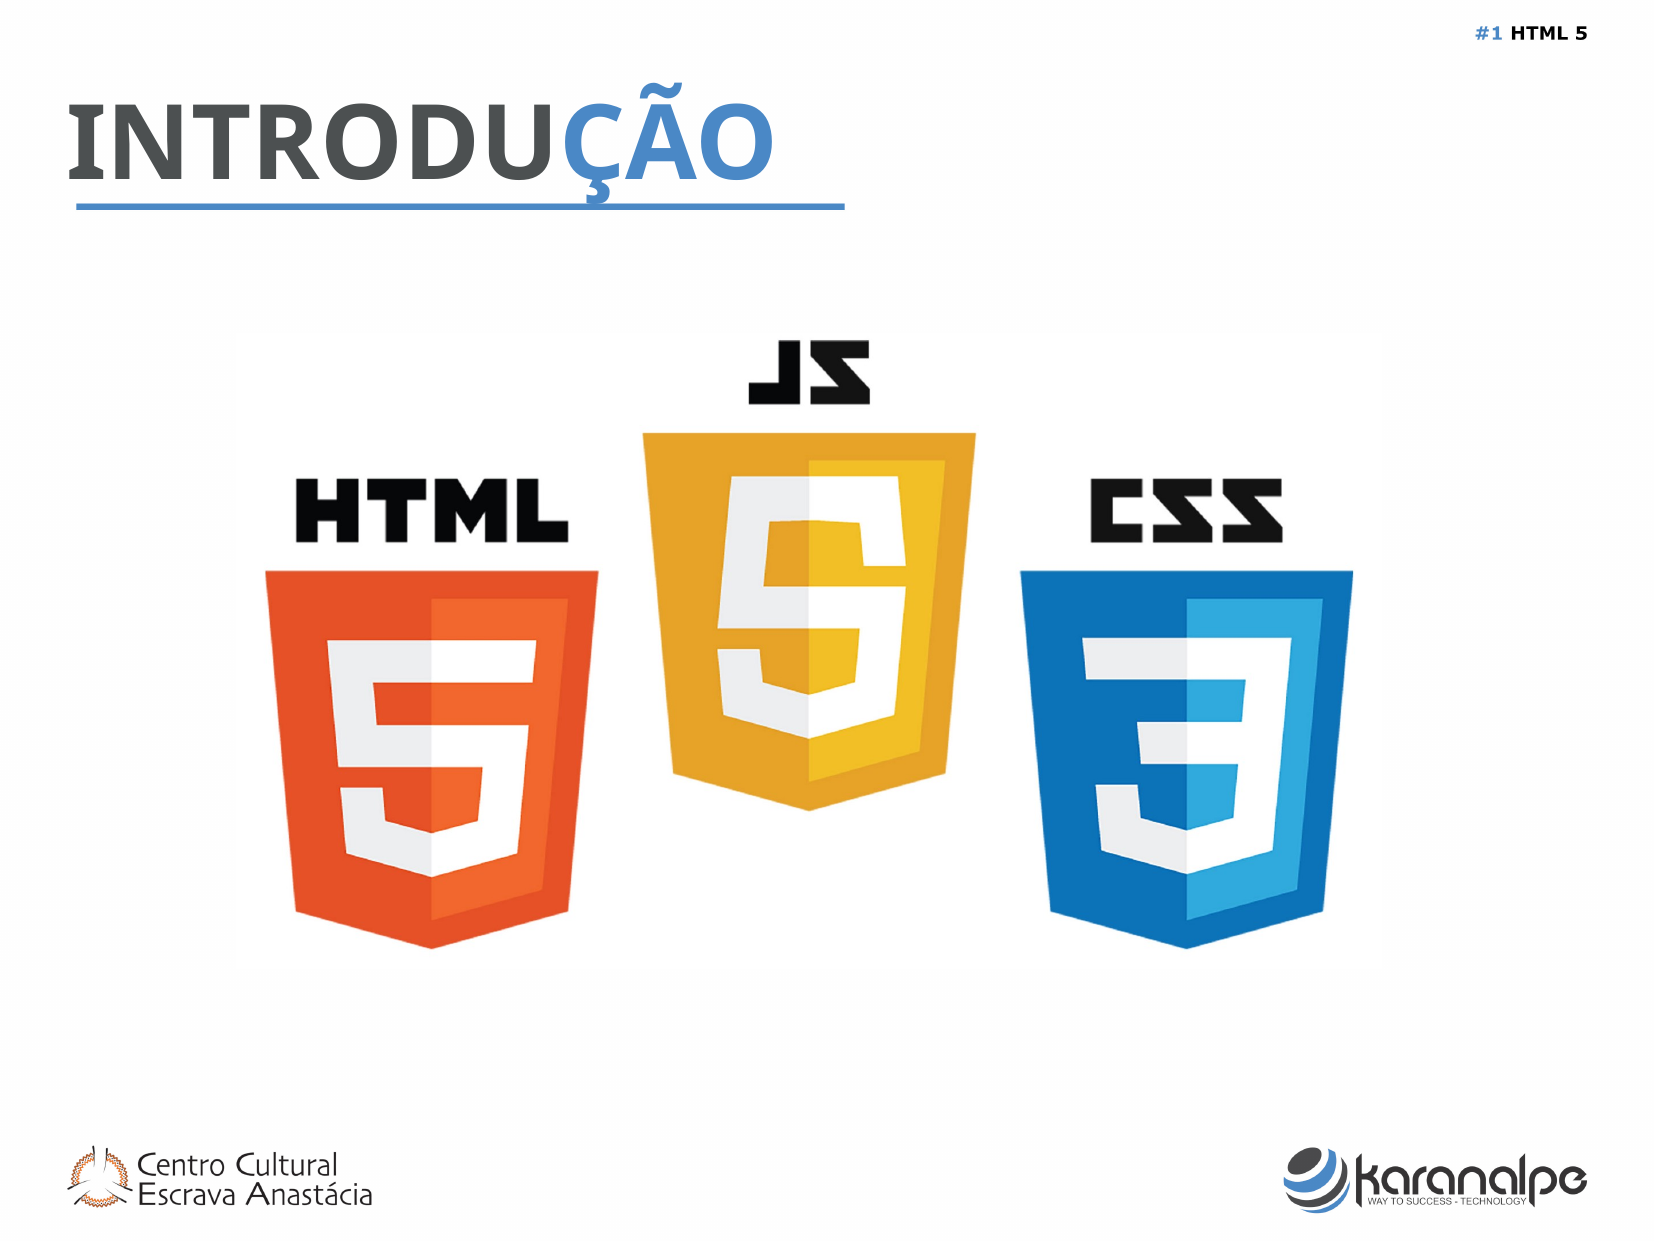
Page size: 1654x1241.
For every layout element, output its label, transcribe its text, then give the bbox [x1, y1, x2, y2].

title INTRODUÇÃO [66, 35, 1555, 243]
picture [0, 0, 1654, 1241]
